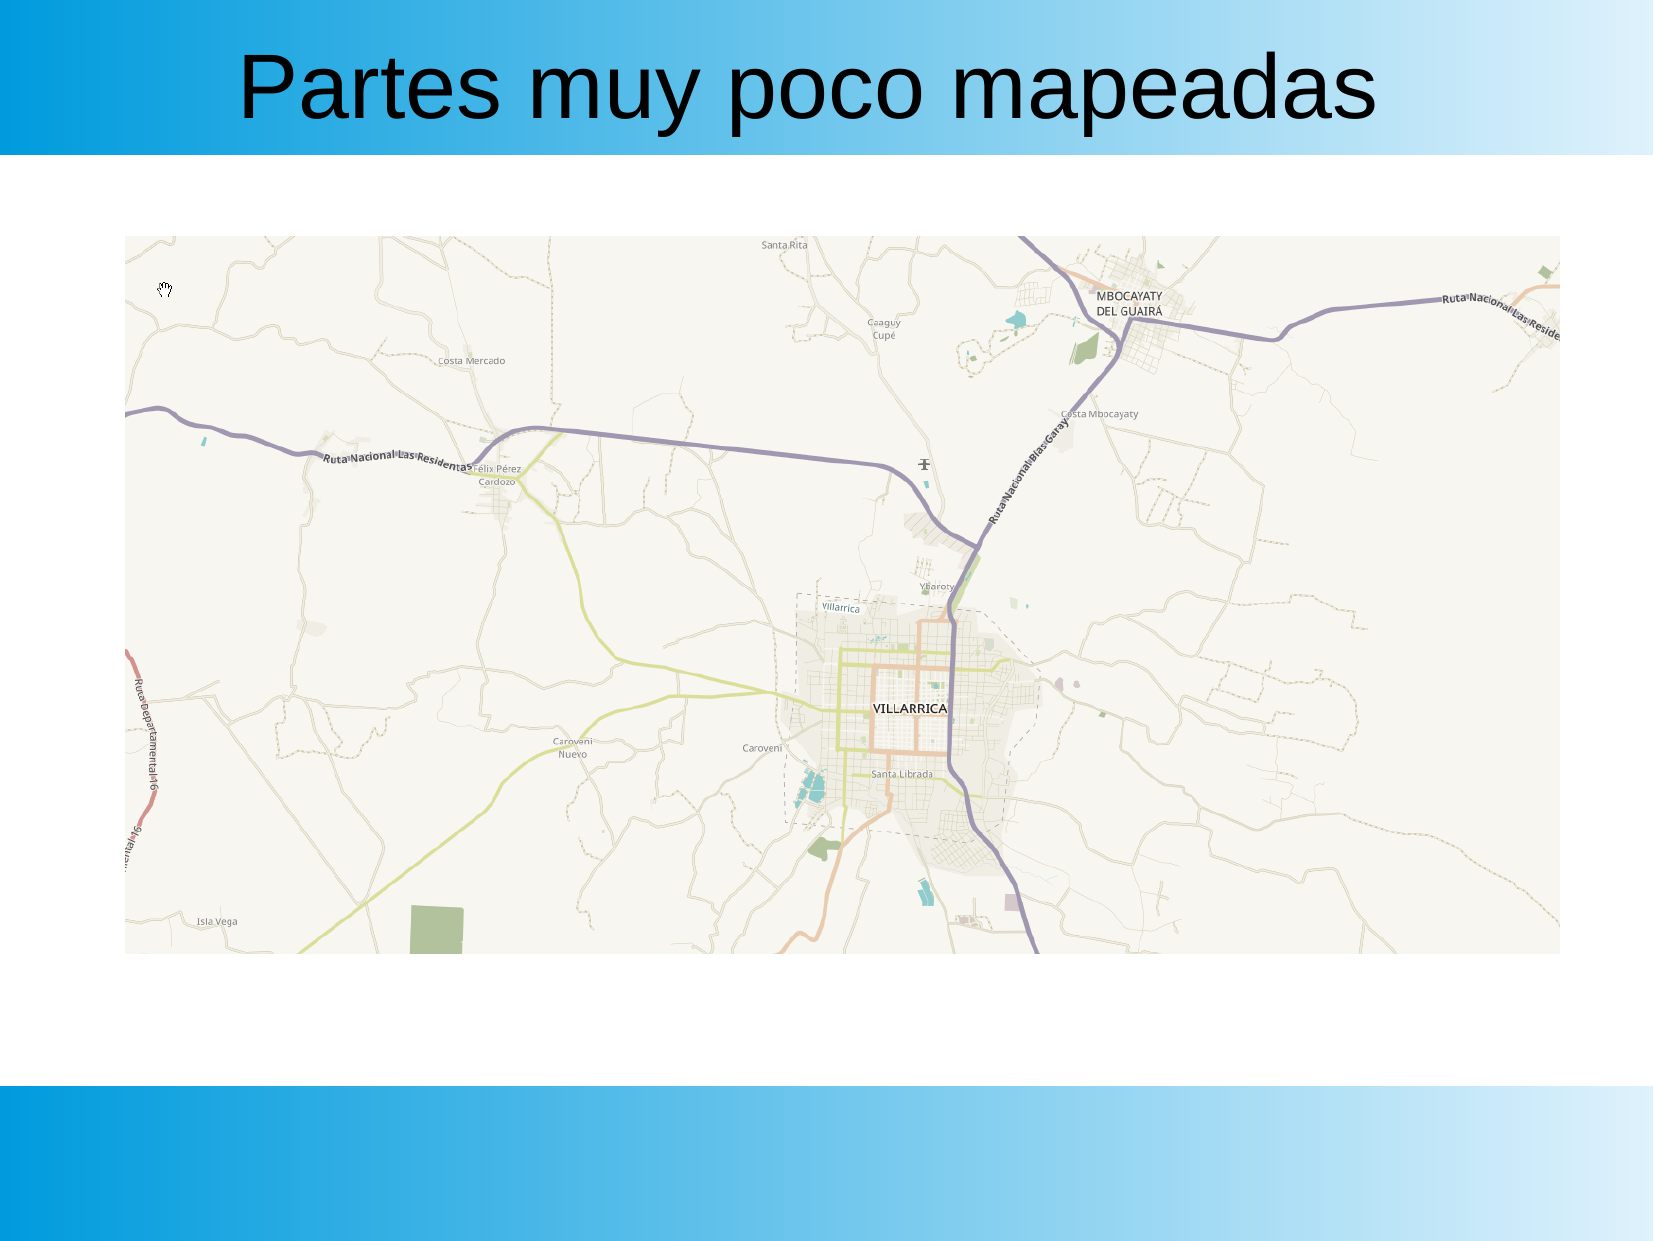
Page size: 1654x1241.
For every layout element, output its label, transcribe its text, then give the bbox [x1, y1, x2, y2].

text_box Partes muy poco mapeadas [82, 35, 1536, 527]
picture [125, 236, 1560, 954]
